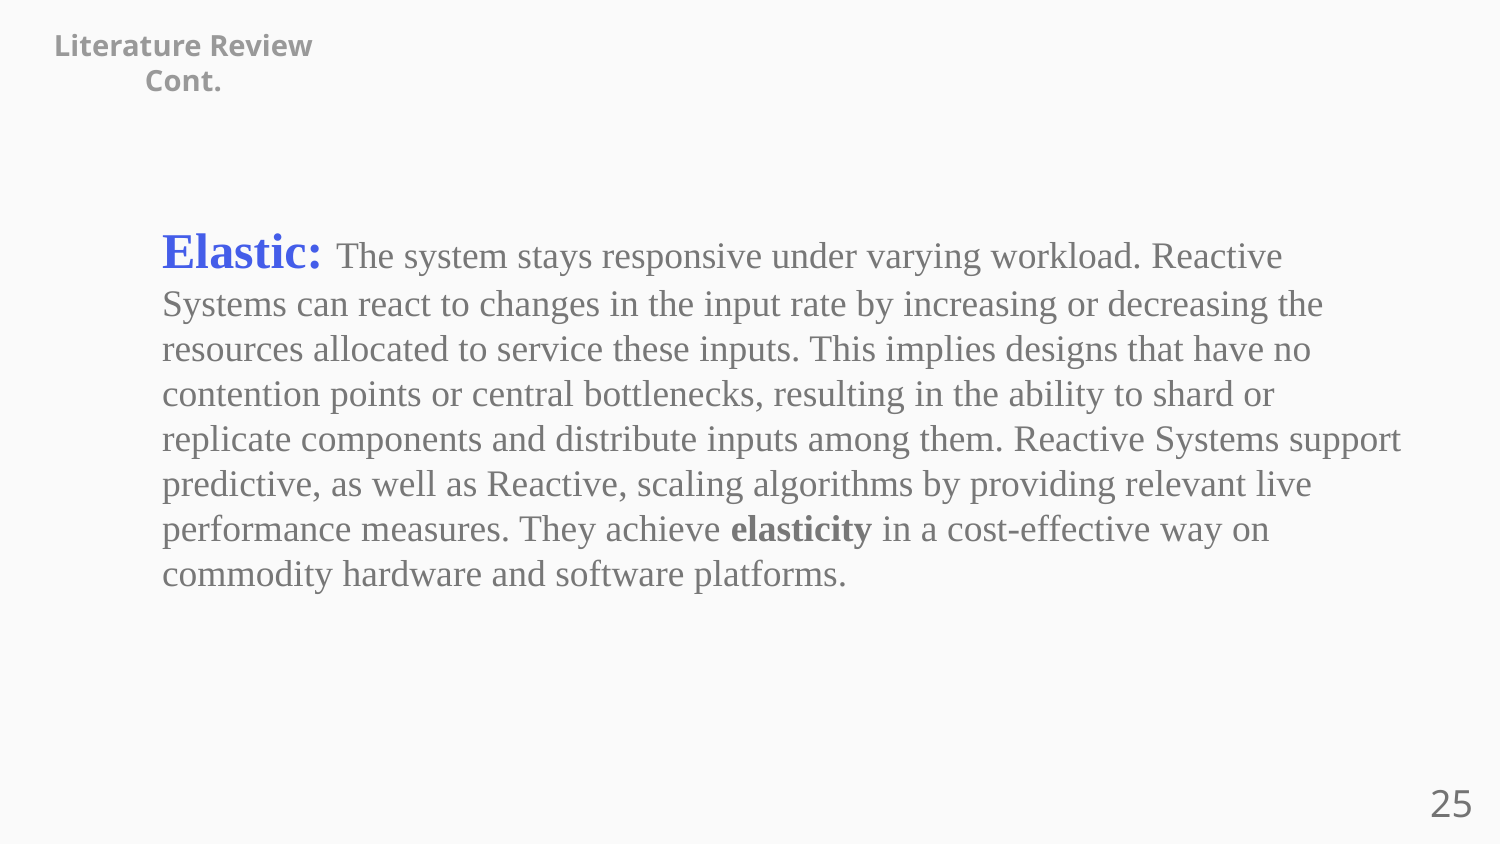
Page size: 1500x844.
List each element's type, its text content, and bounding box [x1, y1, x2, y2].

text_box Literature Review Cont. [8, 12, 359, 93]
slide_number 25 [1398, 770, 1489, 835]
text_box Elastic: The system stays responsive under varying workload. Reactive Systems can react to changes in the input rate by increasing or decreasing the resources allocated to service these inputs. This implies designs that have no contention points or central bottlenecks, resulting in the ability to shard or replicate components and distribute inputs among them. Reactive Systems support predictive, as well as Reactive, scaling algorithms by providing relevant live performance measures. They achieve elasticity in a cost-effective way on commodity hardware and software platforms. [146, 64, 1419, 748]
